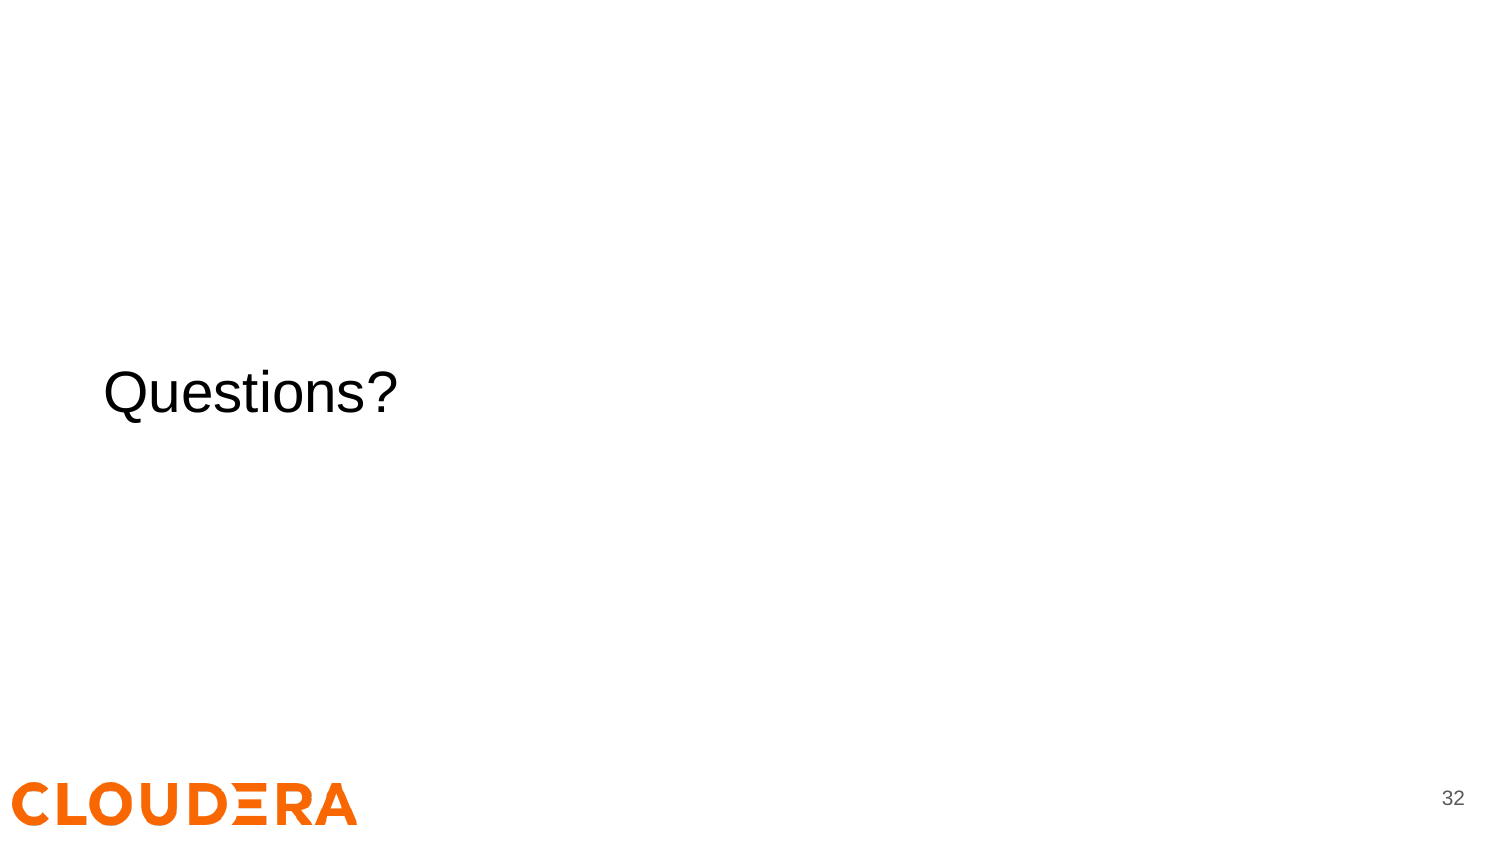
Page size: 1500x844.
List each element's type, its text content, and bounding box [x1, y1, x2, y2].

picture [12, 740, 357, 826]
title Questions? [88, 338, 1383, 502]
slide_number <number> [1389, 764, 1480, 830]
